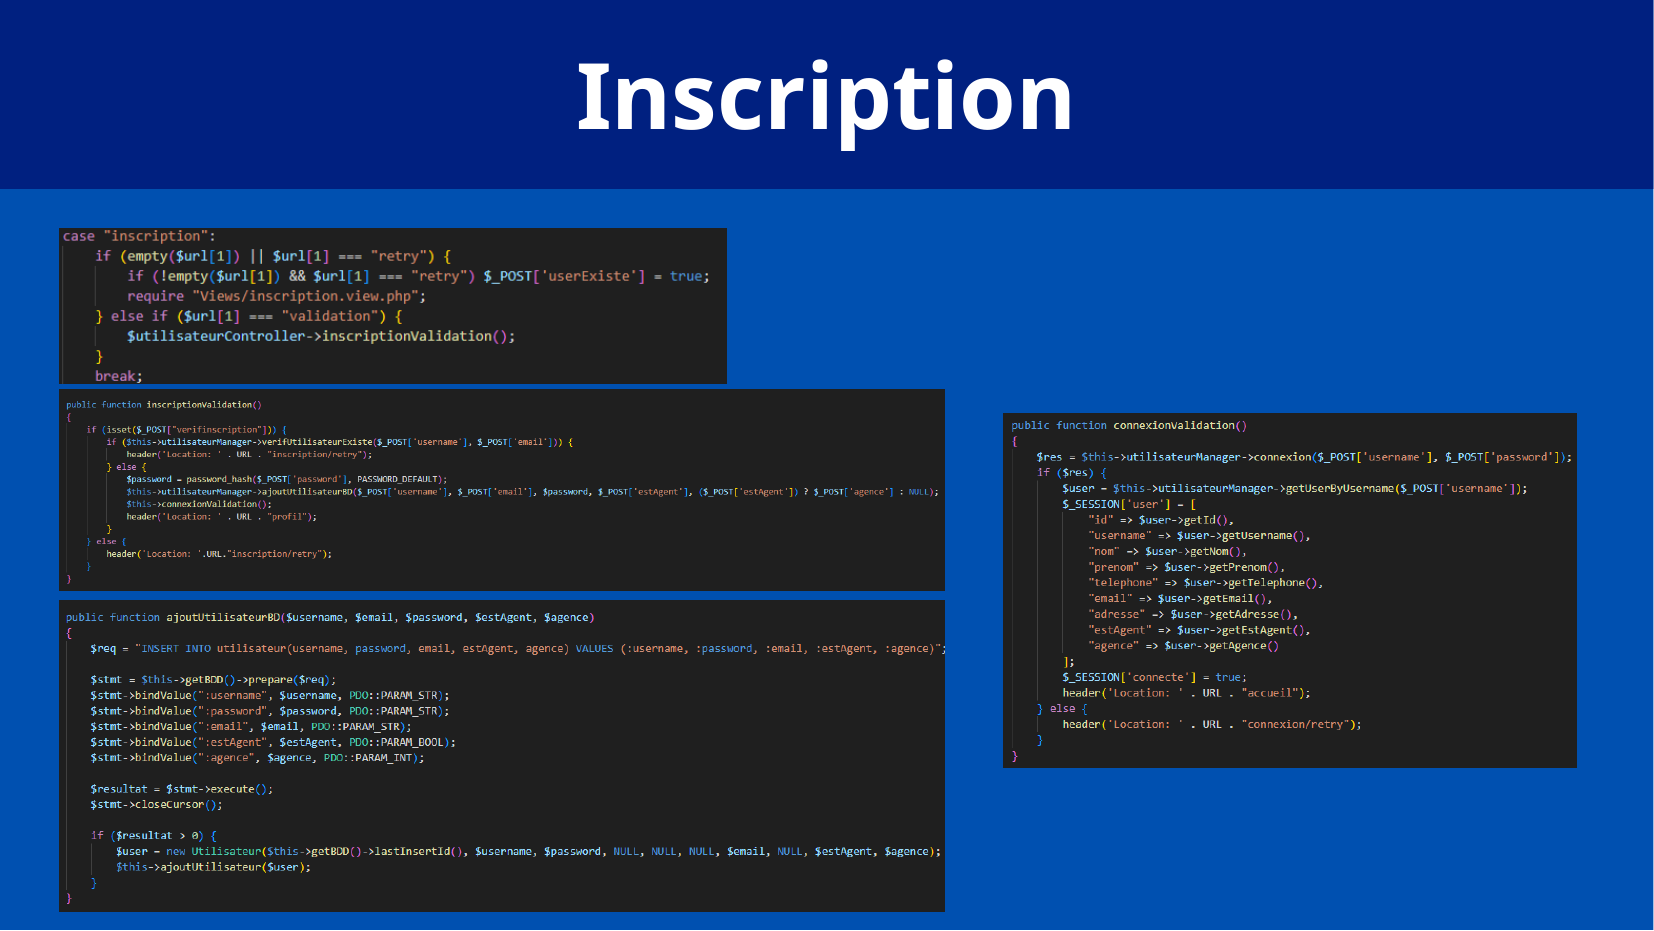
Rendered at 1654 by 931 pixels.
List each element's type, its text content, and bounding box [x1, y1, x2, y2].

picture [1003, 413, 1577, 768]
picture [59, 389, 945, 591]
picture [59, 600, 945, 912]
title Inscription [0, 0, 1654, 189]
picture [59, 228, 727, 384]
